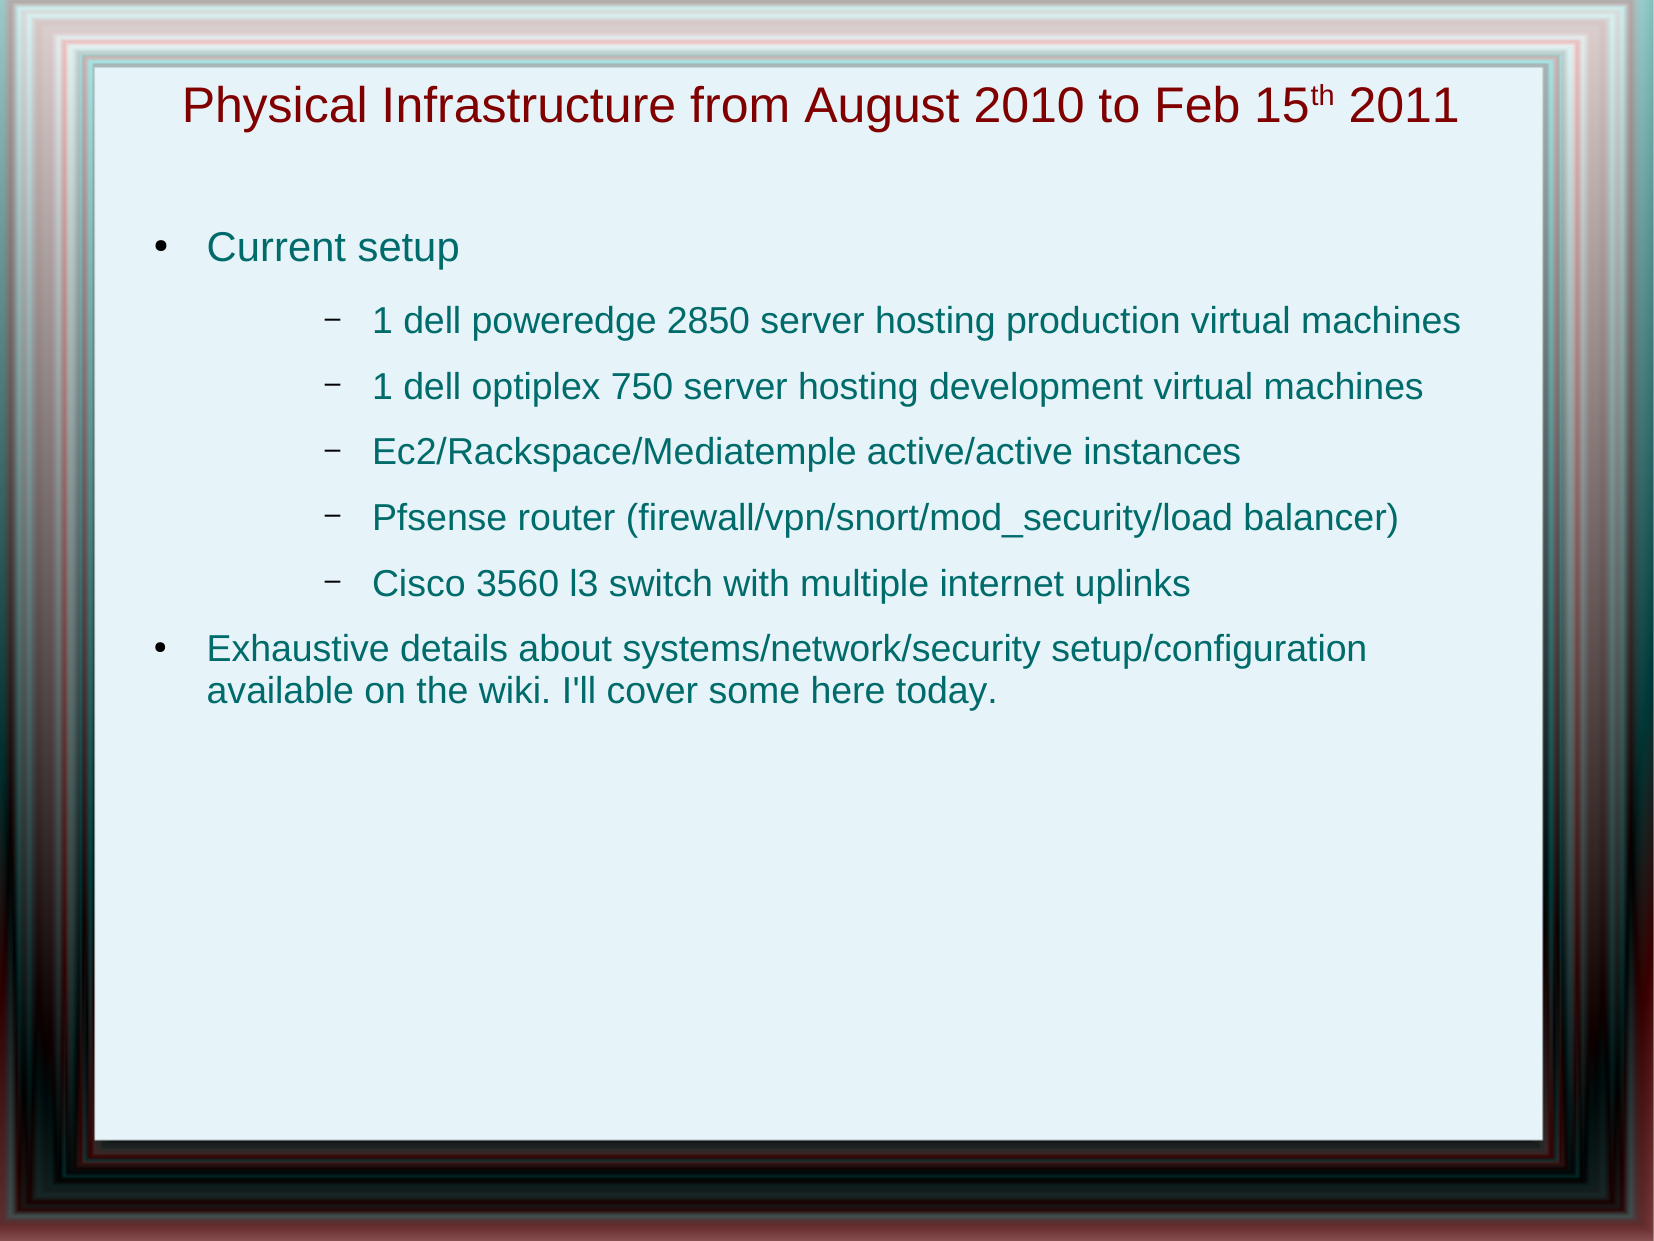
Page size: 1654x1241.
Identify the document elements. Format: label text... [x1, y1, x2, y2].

list Current setup 1 dell poweredge 2850 server hosting production virtual machines 1 dell optiplex 750 server hosting development virtual machines Ec2/Rackspace/Mediatemple active/active instances Pfsense router (firewall/vpn/snort/mod_security/load balancer) Cisco 3560 l3 switch with multiple internet uplinks Exhaustive details about systems/network/security setup/configuration available on the wiki. I'll cover some here today. [135, 152, 1524, 1092]
picture [0, 0, 1654, 1241]
title Physical Infrastructure from August 2010 to Feb 15th 2011 [112, 76, 1530, 135]
